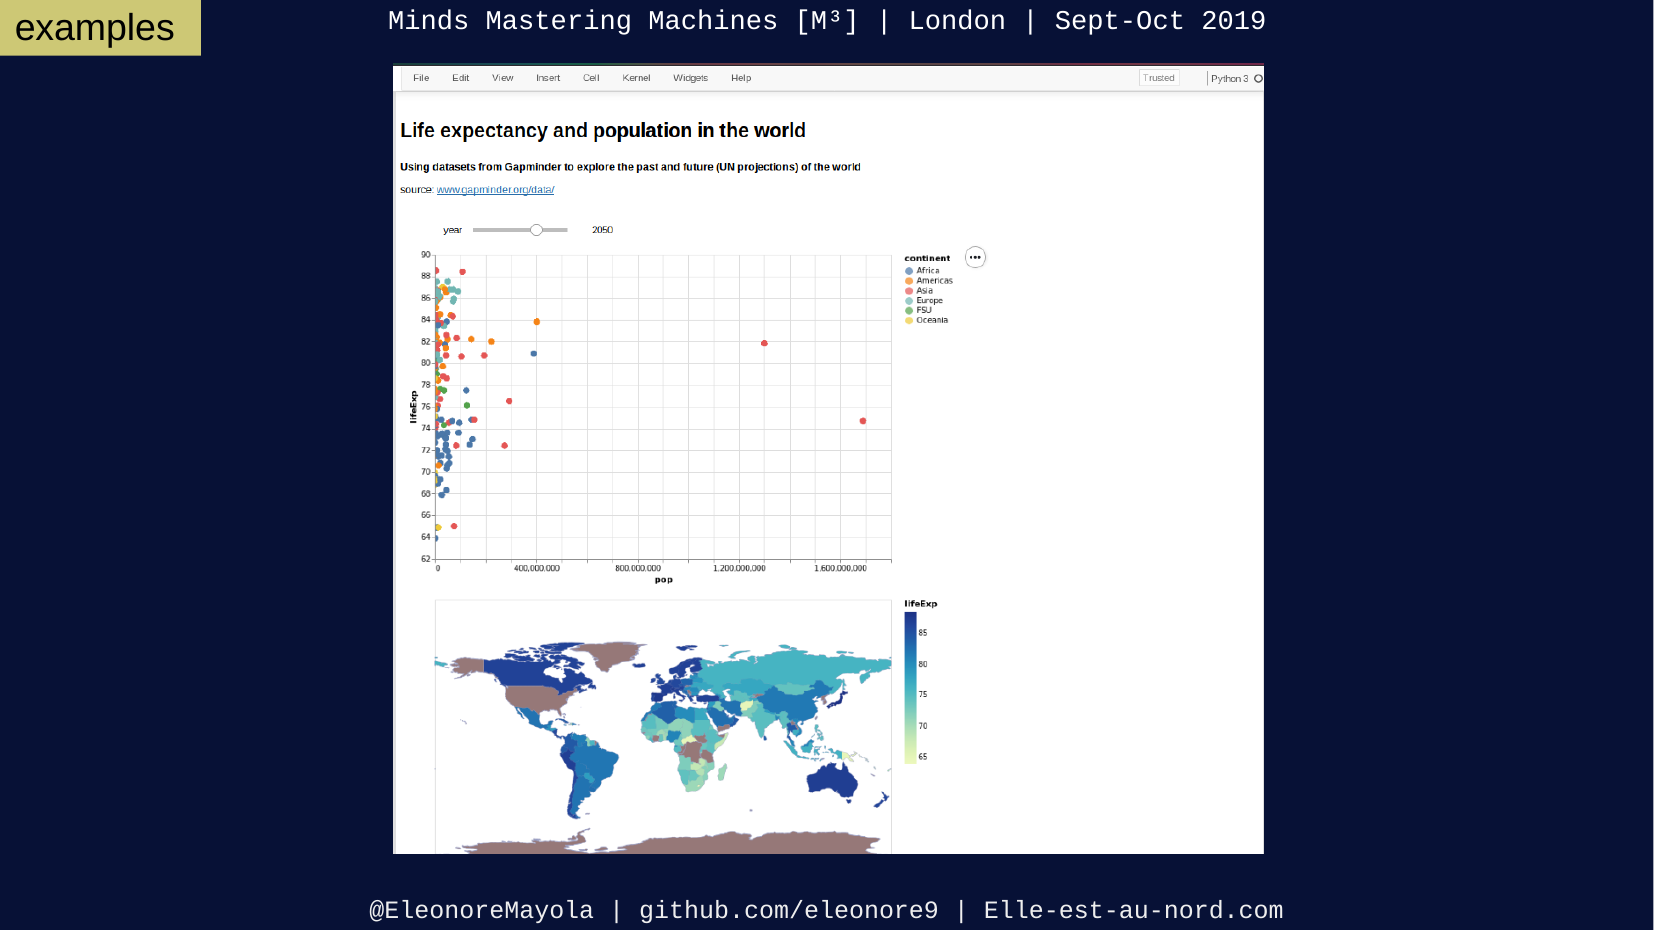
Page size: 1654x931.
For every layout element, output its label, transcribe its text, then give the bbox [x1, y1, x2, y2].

text_box Minds Mastering Machines [M³] | London | Sept-Oct 2019 [265, 0, 1388, 60]
text_box @EleonoreMayola | github.com/eleonore9 | Elle-est-au-nord.com [295, 862, 1359, 931]
text_box examples [0, 0, 201, 56]
picture [393, 63, 1264, 854]
